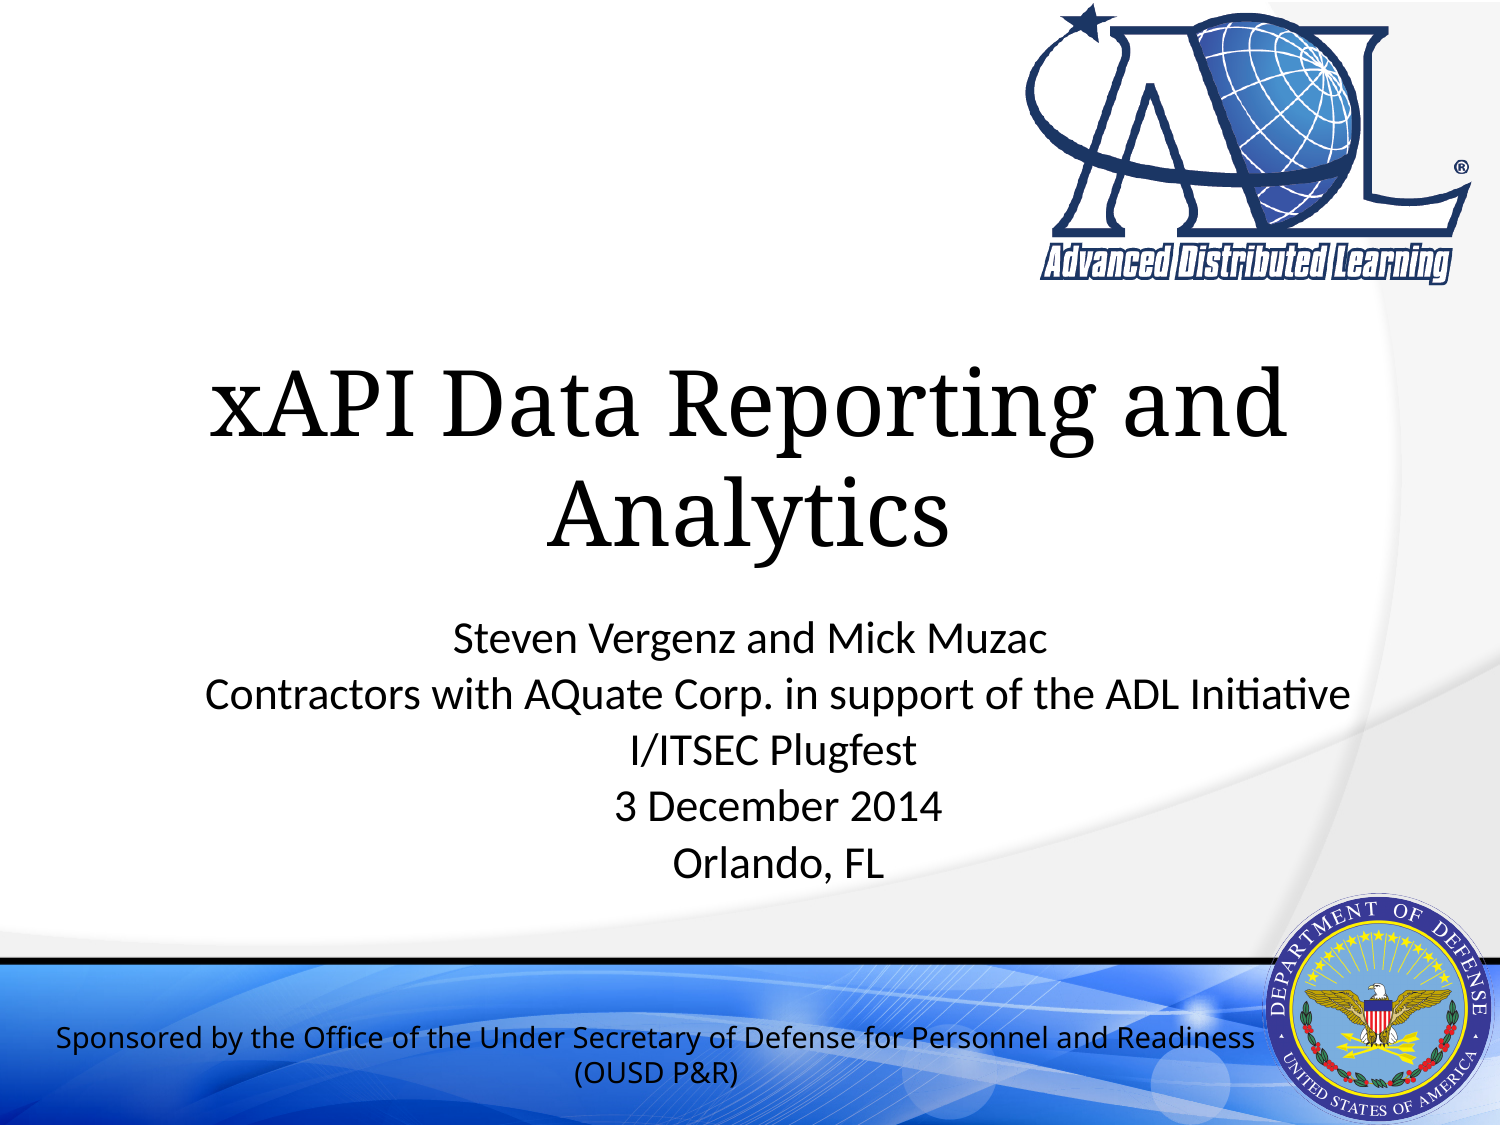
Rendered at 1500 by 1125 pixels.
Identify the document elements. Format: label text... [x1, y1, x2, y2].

list Steven Vergenz and Mick Muzac Contractors with AQuate Corp. in support of the ADL Initiative I/ITSEC Plugfest 3 December 2014 Orlando, FL [29, 600, 1472, 908]
title xAPI Data Reporting and Analytics [29, 337, 1471, 456]
picture [0, 0, 1500, 1125]
